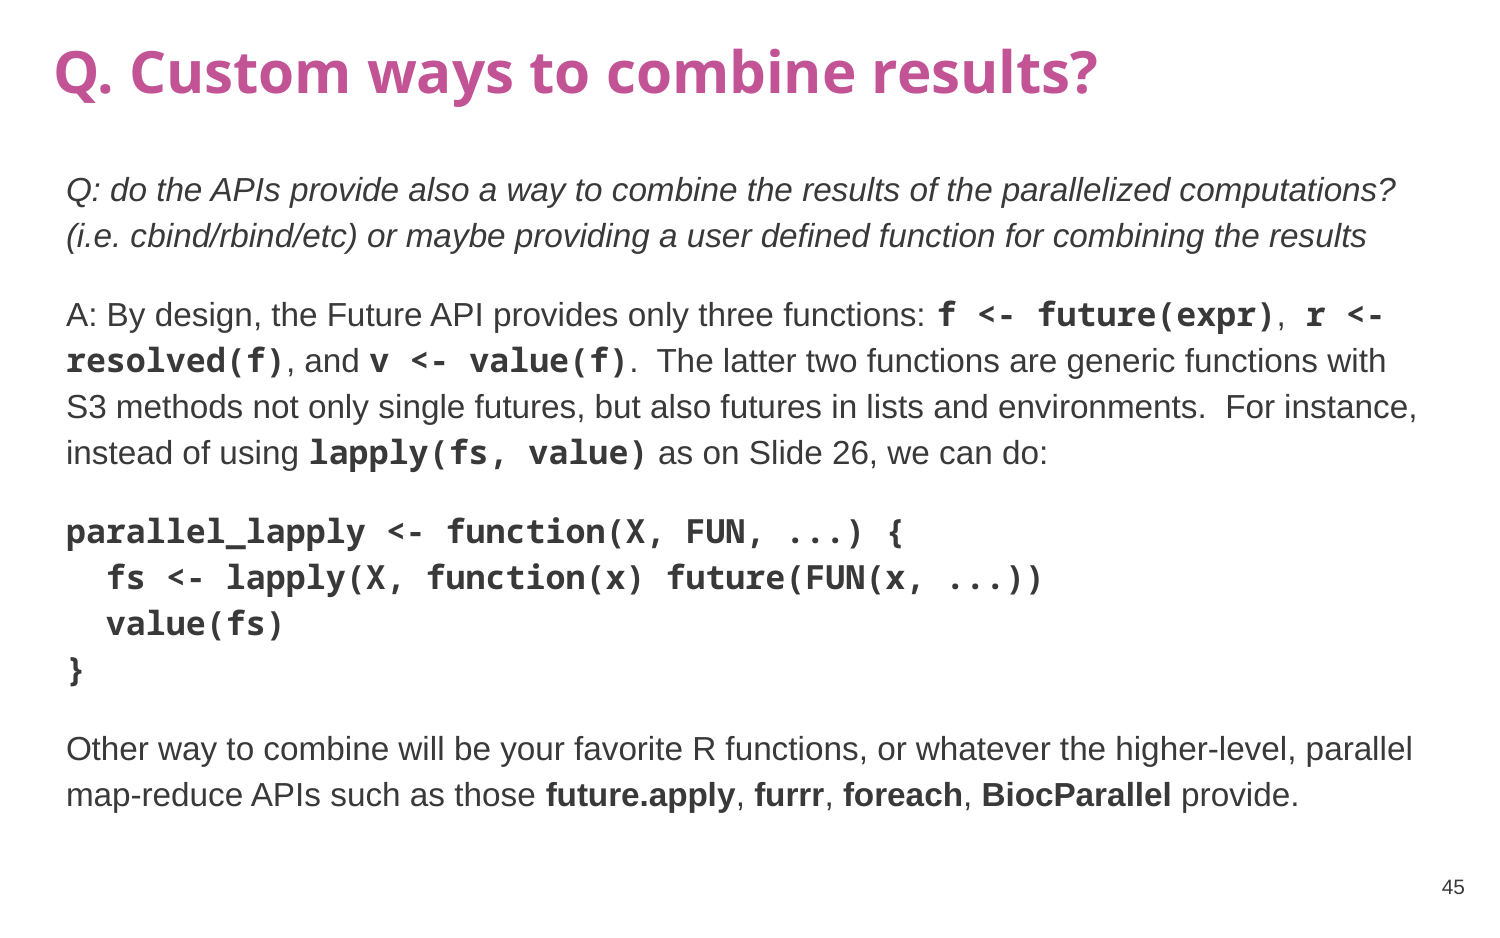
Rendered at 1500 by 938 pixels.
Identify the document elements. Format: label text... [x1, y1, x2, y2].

list Q: do the APIs provide also a way to combine the results of the parallelized computations? (i.e. cbind/rbind/etc) or maybe providing a user defined function for combining the results A: By design, the Future API provides only three functions: f <- future(expr), r <- resolved(f), and v <- value(f). The latter two functions are generic functions with S3 methods not only single futures, but also futures in lists and environments. For instance, instead of using lapply(fs, value) as on Slide 26, we can do: parallel_lapply <- function(X, FUN, ...) { fs <- lapply(X, function(x) future(FUN(x, ...)) value(fs) } Other way to combine will be your favorite R functions, or whatever the higher-level, parallel map-reduce APIs such as those future.apply, furrr, foreach, BiocParallel provide. [51, 147, 1449, 850]
slide_number <number> [1389, 849, 1480, 922]
title Q. Custom ways to combine results? [38, 20, 1463, 136]
